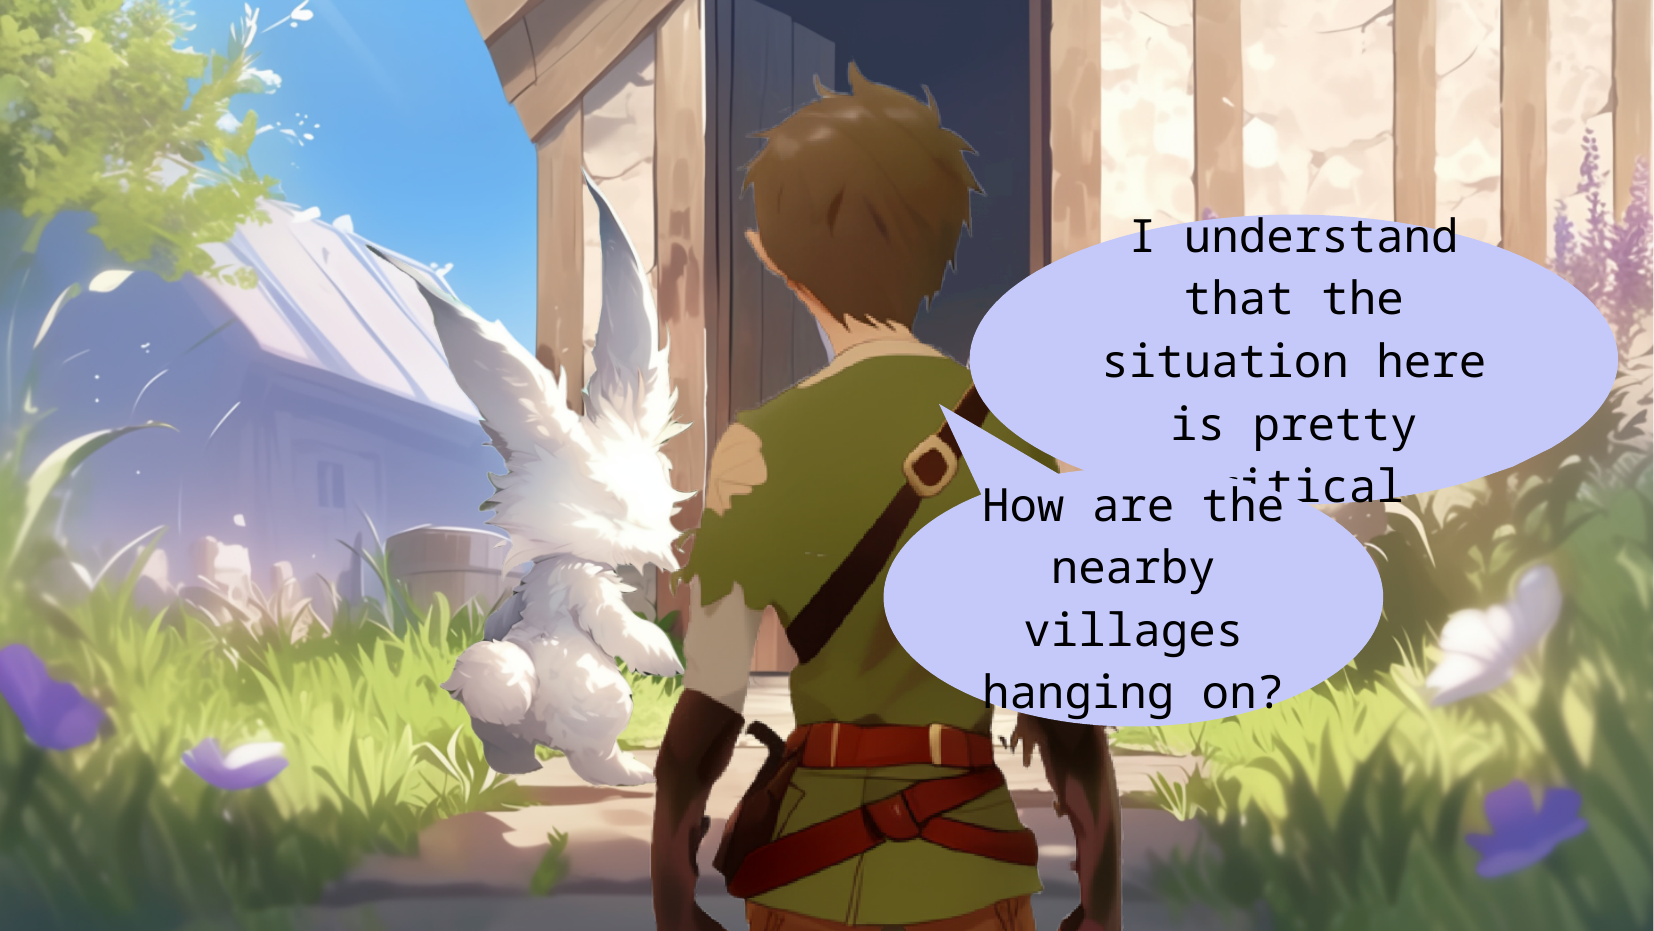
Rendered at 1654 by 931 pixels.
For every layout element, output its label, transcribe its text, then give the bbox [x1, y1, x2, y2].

text_box I understand that the situation here is pretty critical [969, 214, 1619, 505]
text_box How are the nearby villages hanging on? [883, 403, 1384, 727]
picture [0, 0, 1654, 931]
